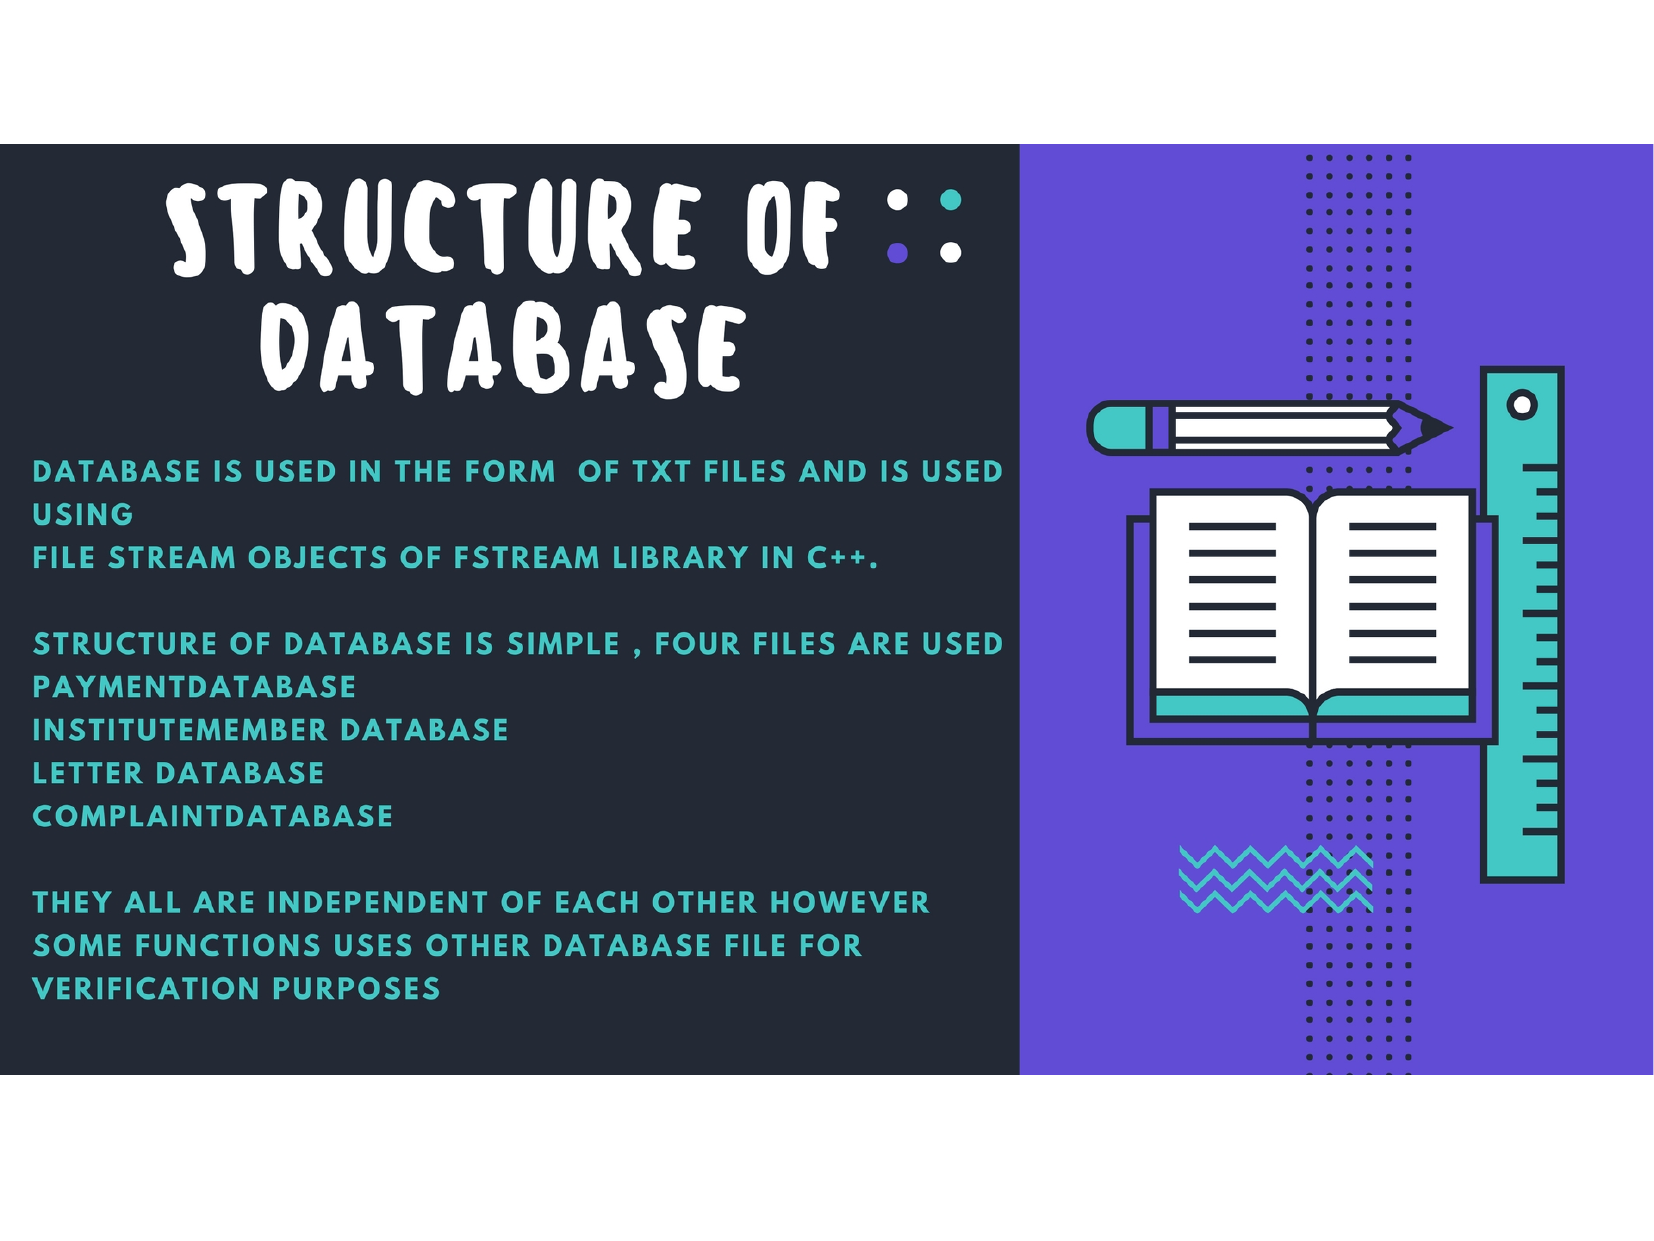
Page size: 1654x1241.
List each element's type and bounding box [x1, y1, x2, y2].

picture [0, 144, 1654, 1075]
